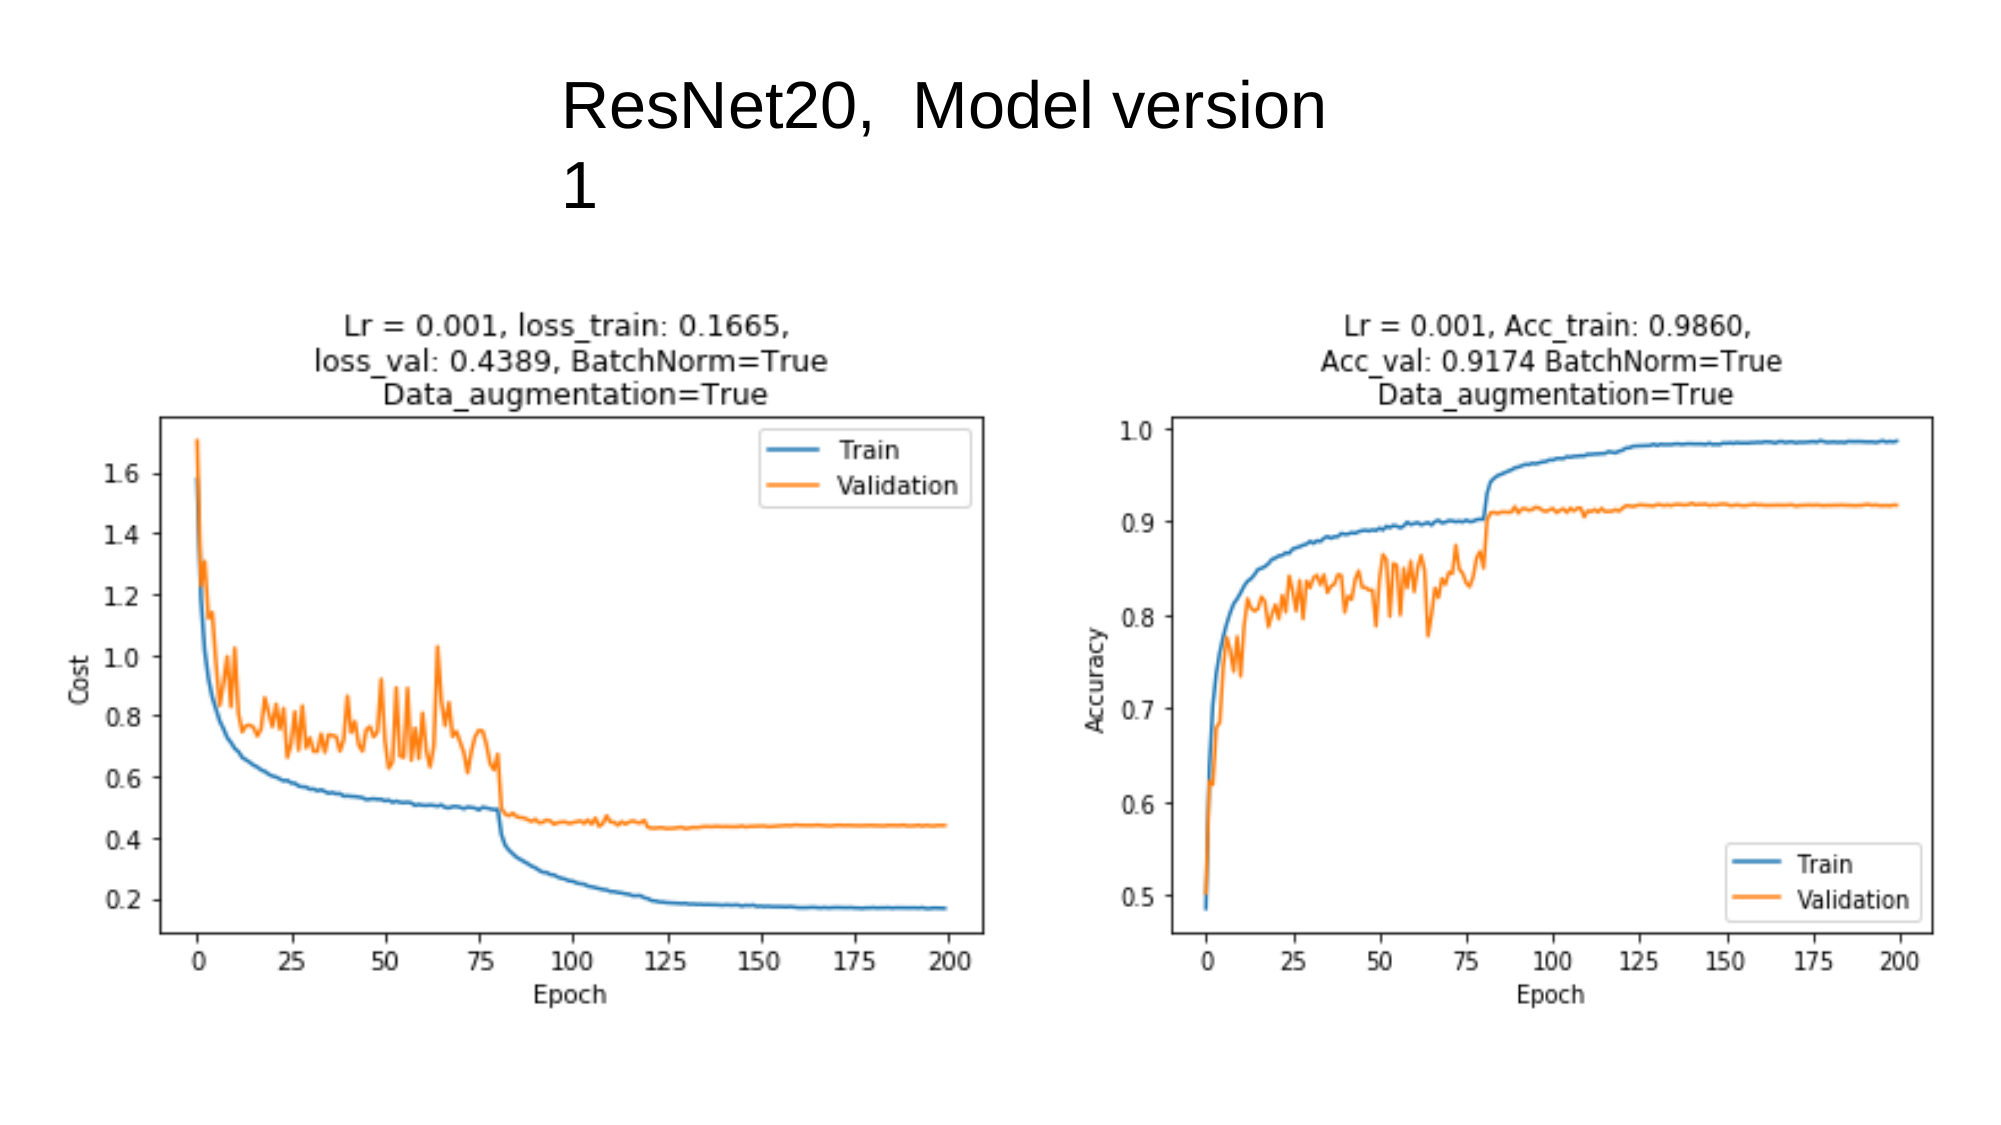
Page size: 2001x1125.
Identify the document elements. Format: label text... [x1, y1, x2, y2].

text_box ResNet20, Model version 1 [546, 54, 1399, 151]
picture [52, 294, 1000, 1023]
picture [1072, 294, 1948, 1023]
